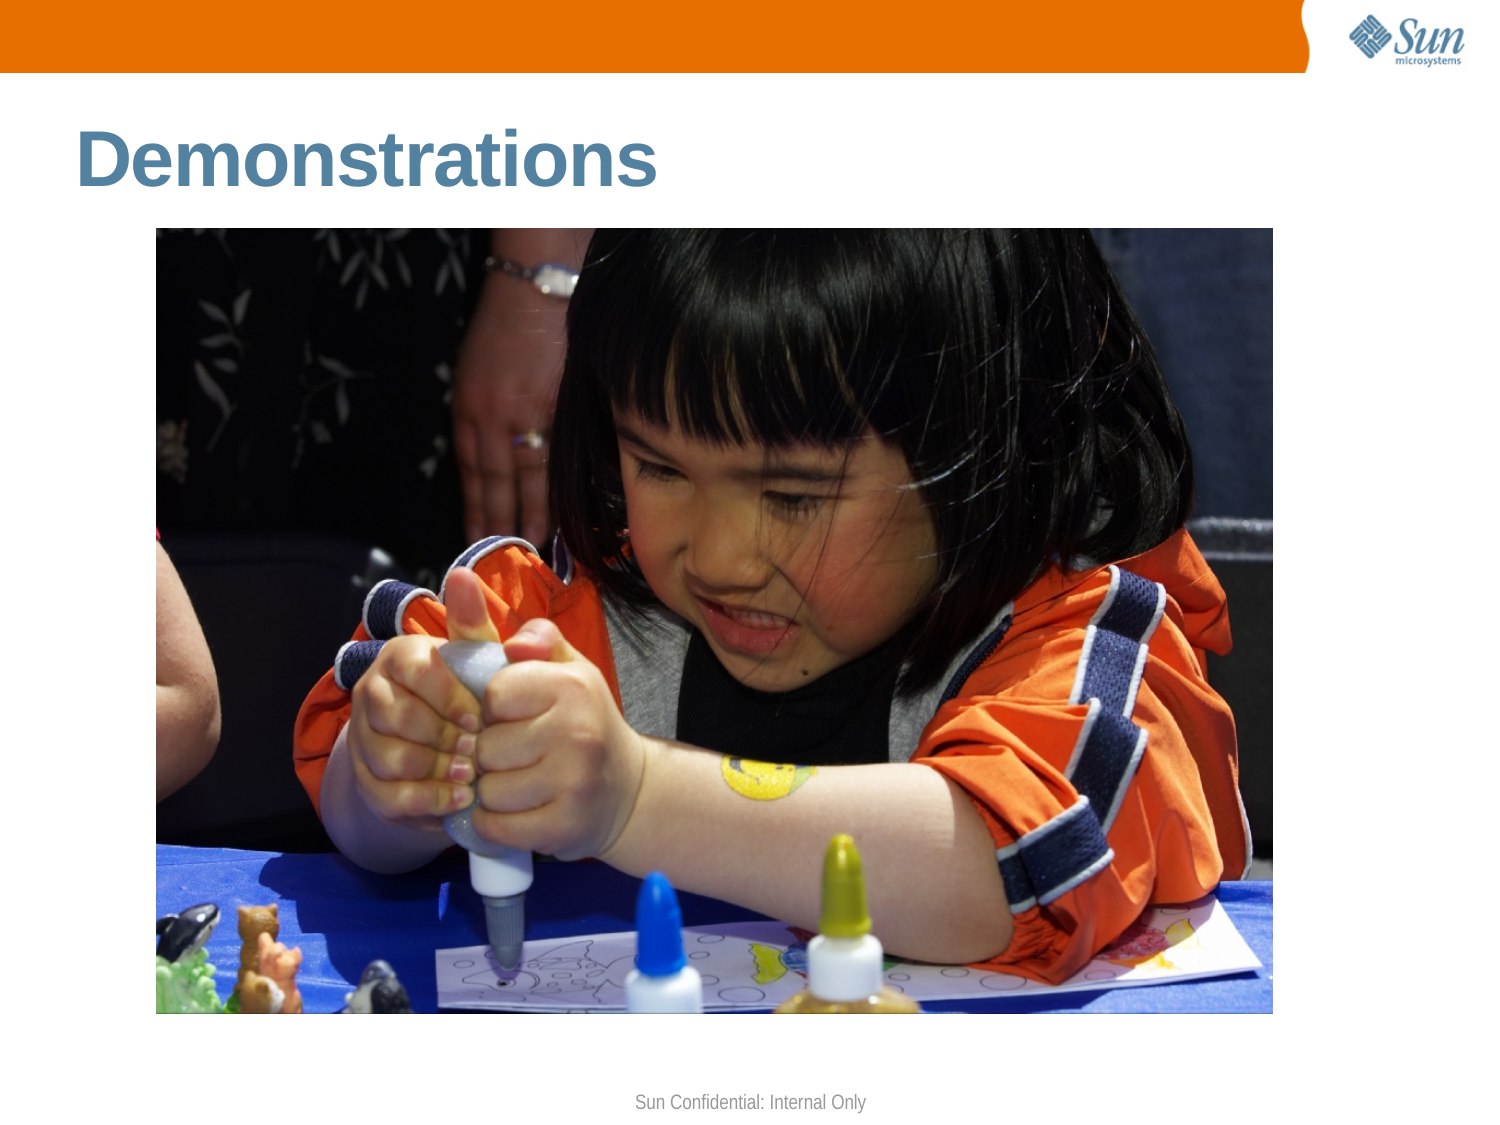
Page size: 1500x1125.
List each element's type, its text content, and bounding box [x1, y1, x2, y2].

title Demonstrations [75, 123, 1437, 227]
picture [156, 228, 1273, 1014]
picture [0, 0, 1500, 73]
